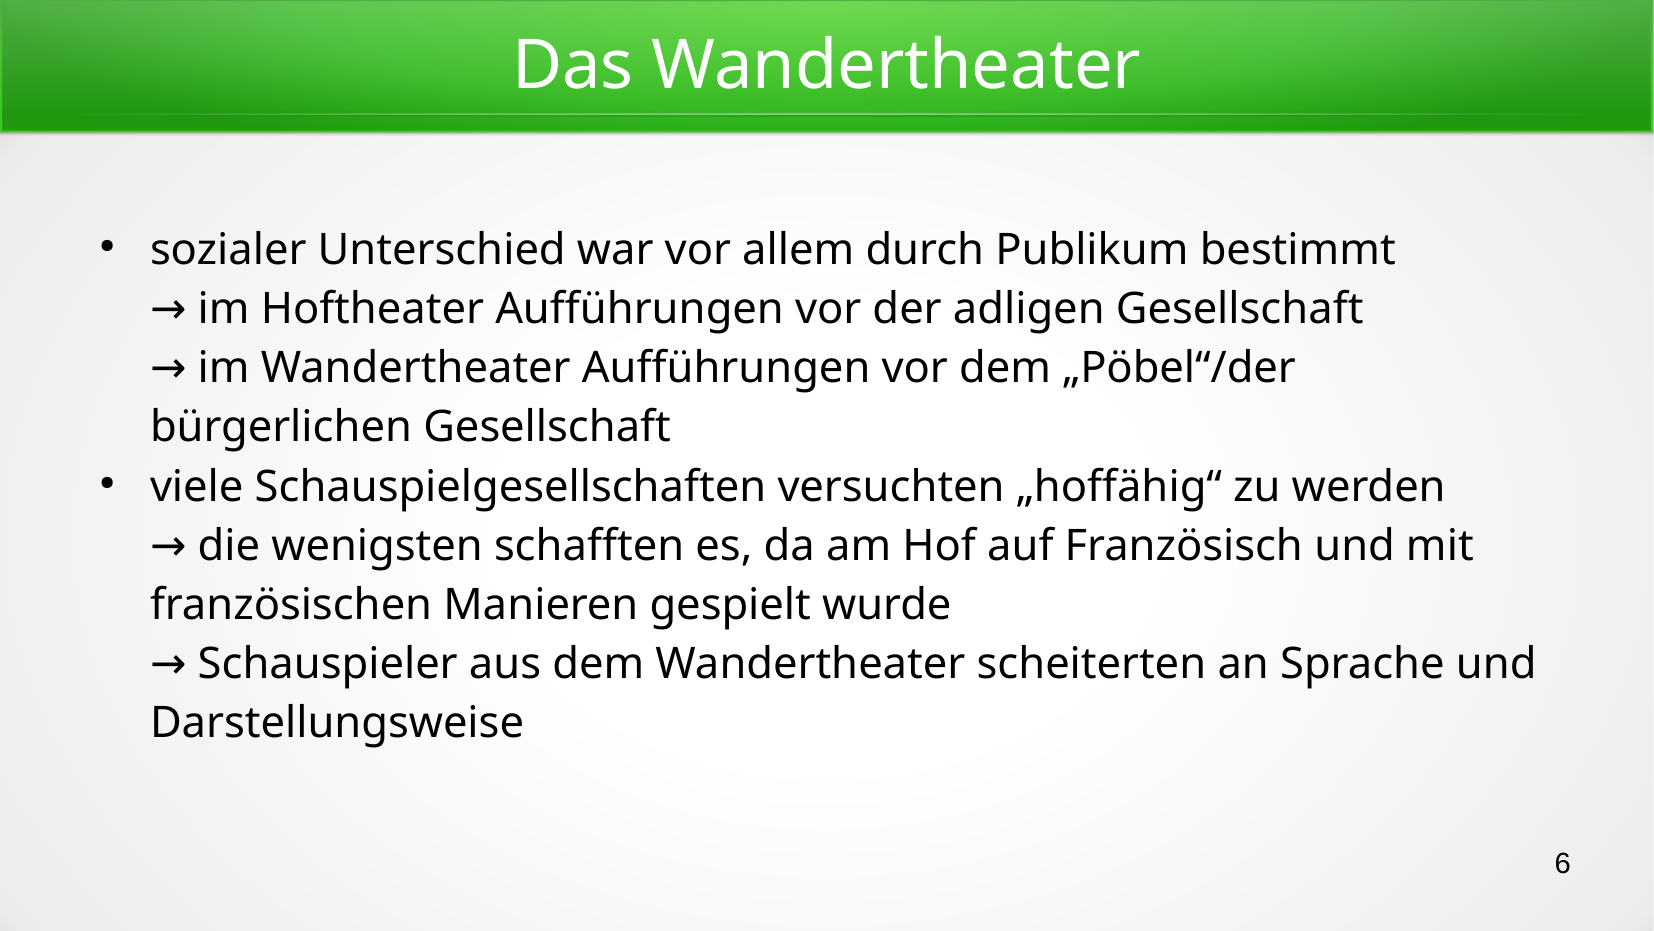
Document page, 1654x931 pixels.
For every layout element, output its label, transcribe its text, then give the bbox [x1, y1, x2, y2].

list sozialer Unterschied war vor allem durch Publikum bestimmt → im Hoftheater Aufführungen vor der adligen Gesellschaft → im Wandertheater Aufführungen vor dem „Pöbel“/der bürgerlichen Gesellschaft viele Schauspielgesellschaften versuchten „hoffähig“ zu werden → die wenigsten schafften es, da am Hof auf Französisch und mit französischen Manieren gespielt wurde → Schauspieler aus dem Wandertheater scheiterten an Sprache und Darstellungsweise [82, 217, 1571, 758]
picture [0, 0, 1654, 931]
title Das Wandertheater [82, 8, 1571, 116]
